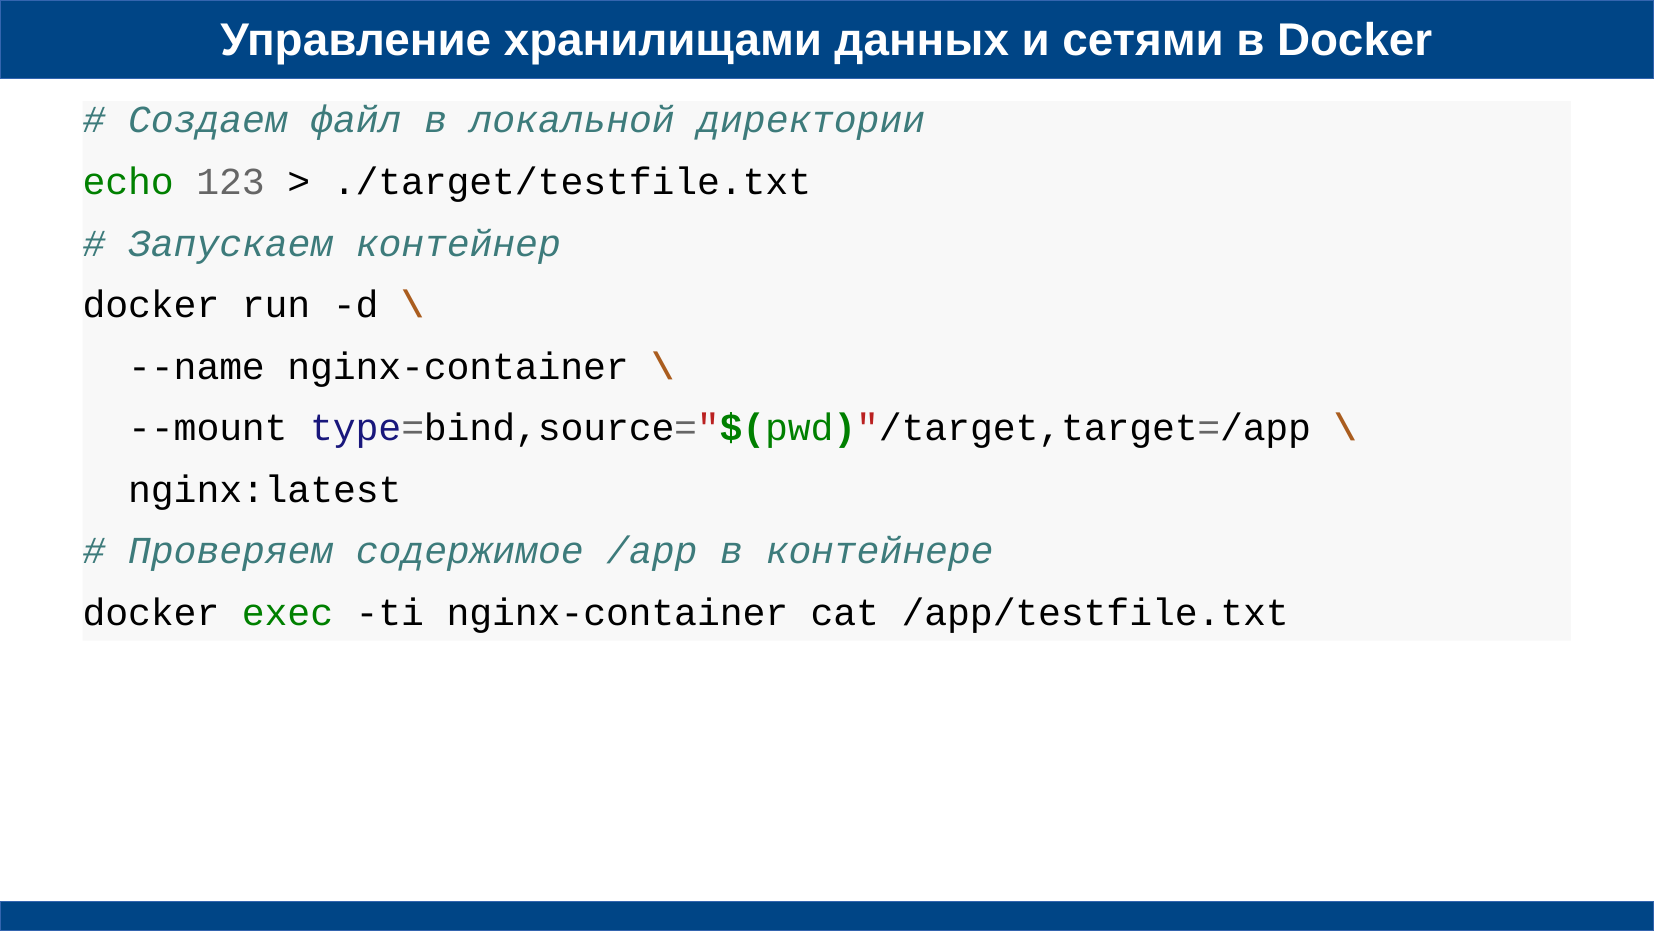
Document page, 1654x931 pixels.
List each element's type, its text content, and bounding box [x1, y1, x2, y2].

title Управление хранилищами данных и сетями в Docker [0, 0, 1654, 79]
list # Создаем файл в локальной директории echo 123 > ./target/testfile.txt # Запускаем контейнер docker run -d \ --name nginx-container \ --mount type=bind,source="$(pwd)"/target,target=/app \ nginx:latest # Проверяем содержимое /app в контейнере docker exec -ti nginx-container cat /app/testfile.txt [82, 101, 1571, 641]
